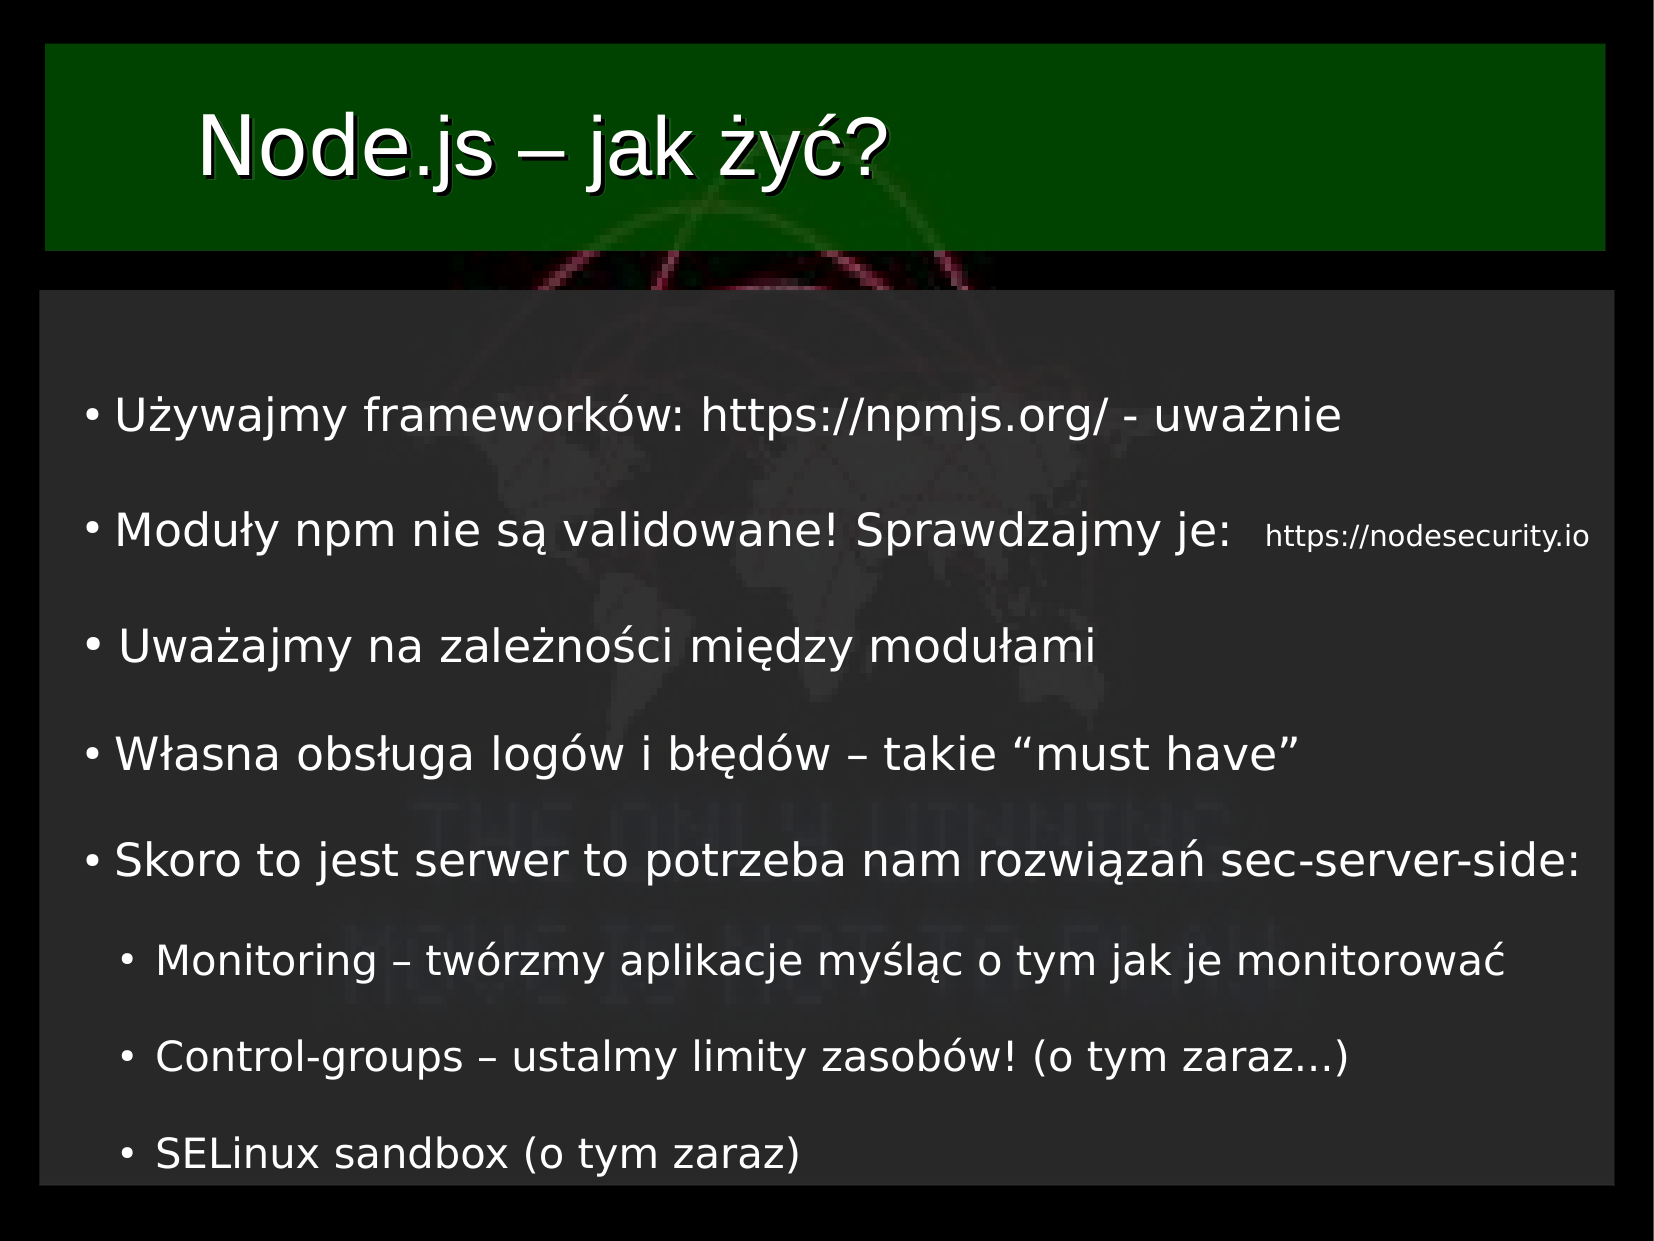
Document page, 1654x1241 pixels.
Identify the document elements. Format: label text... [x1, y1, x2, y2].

text_box Używajmy frameworków: https://npmjs.org/ - uważnie Moduły npm nie są validowane! Sprawdzajmy je: https://nodesecurity.io Uważajmy na zależności między modułami Własna obsługa logów i błędów – takie “must have” Skoro to jest serwer to potrzeba nam rozwiązań sec-server-side: Monitoring – twórzmy aplikacje myśląc o tym jak je monitorować Control-groups – ustalmy limity zasobów! (o tym zaraz...) SELinux sandbox (o tym zaraz) [39, 290, 1615, 1186]
picture [0, 0, 1654, 1241]
title Node.js – jak żyć? [45, 43, 1606, 251]
